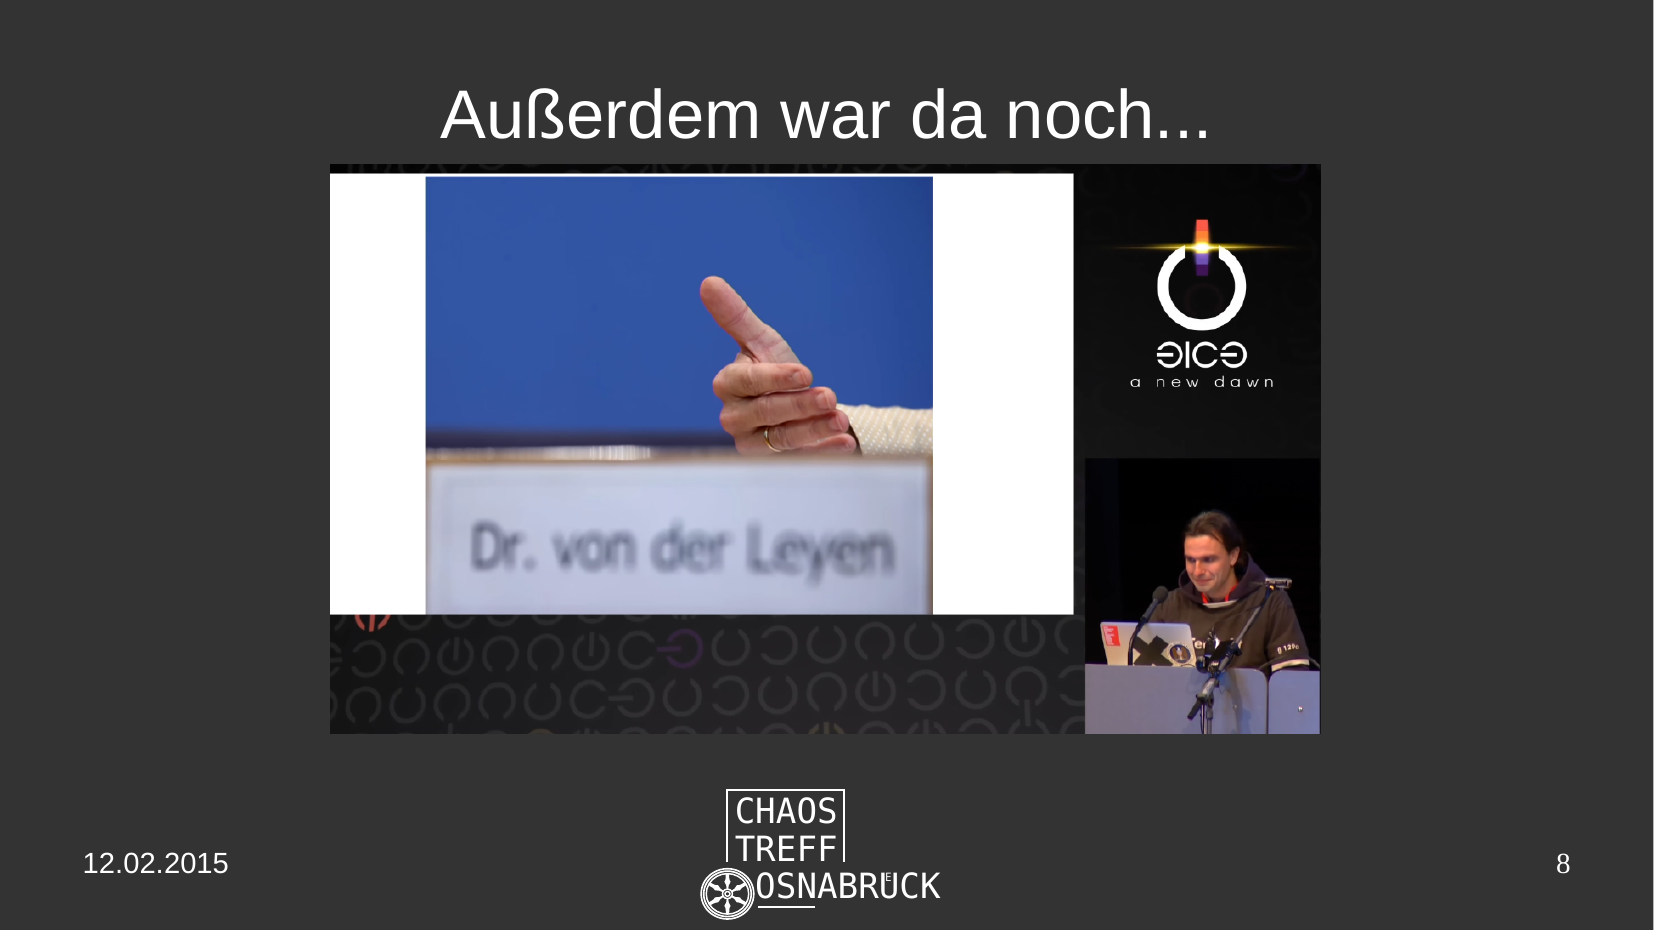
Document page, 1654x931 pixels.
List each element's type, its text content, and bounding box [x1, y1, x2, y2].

picture [330, 164, 1321, 734]
title Außerdem war da noch... [82, 37, 1571, 193]
